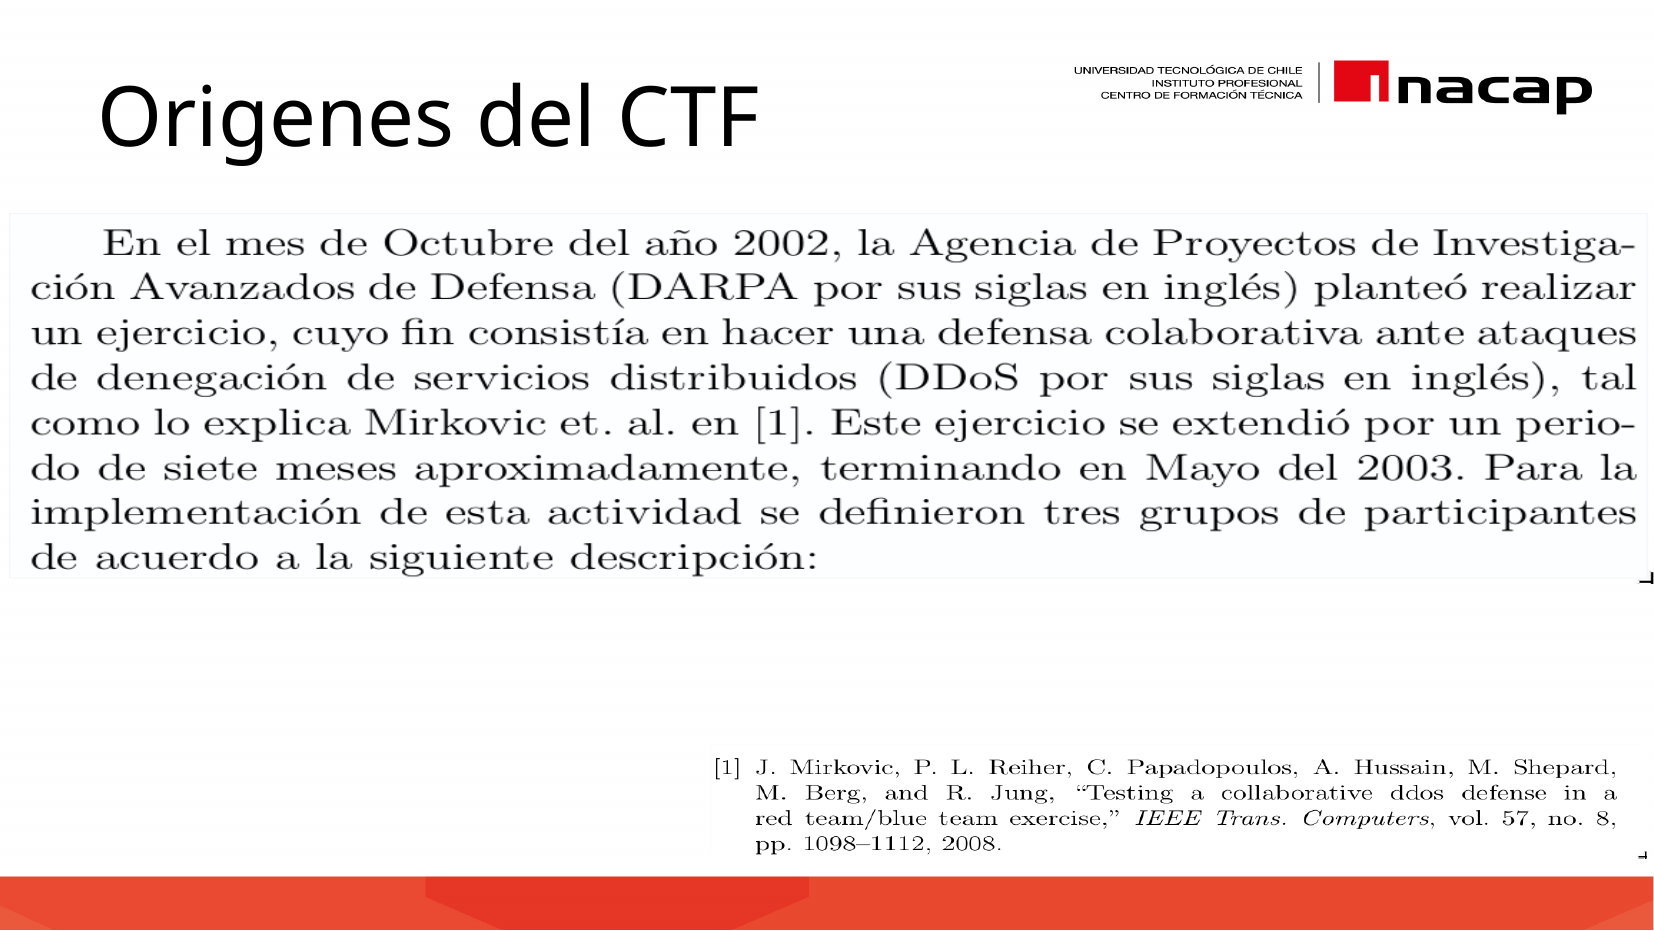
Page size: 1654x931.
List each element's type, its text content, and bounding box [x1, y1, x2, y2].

text_box Origenes del CTF [82, 37, 1571, 193]
picture [0, 0, 1654, 930]
